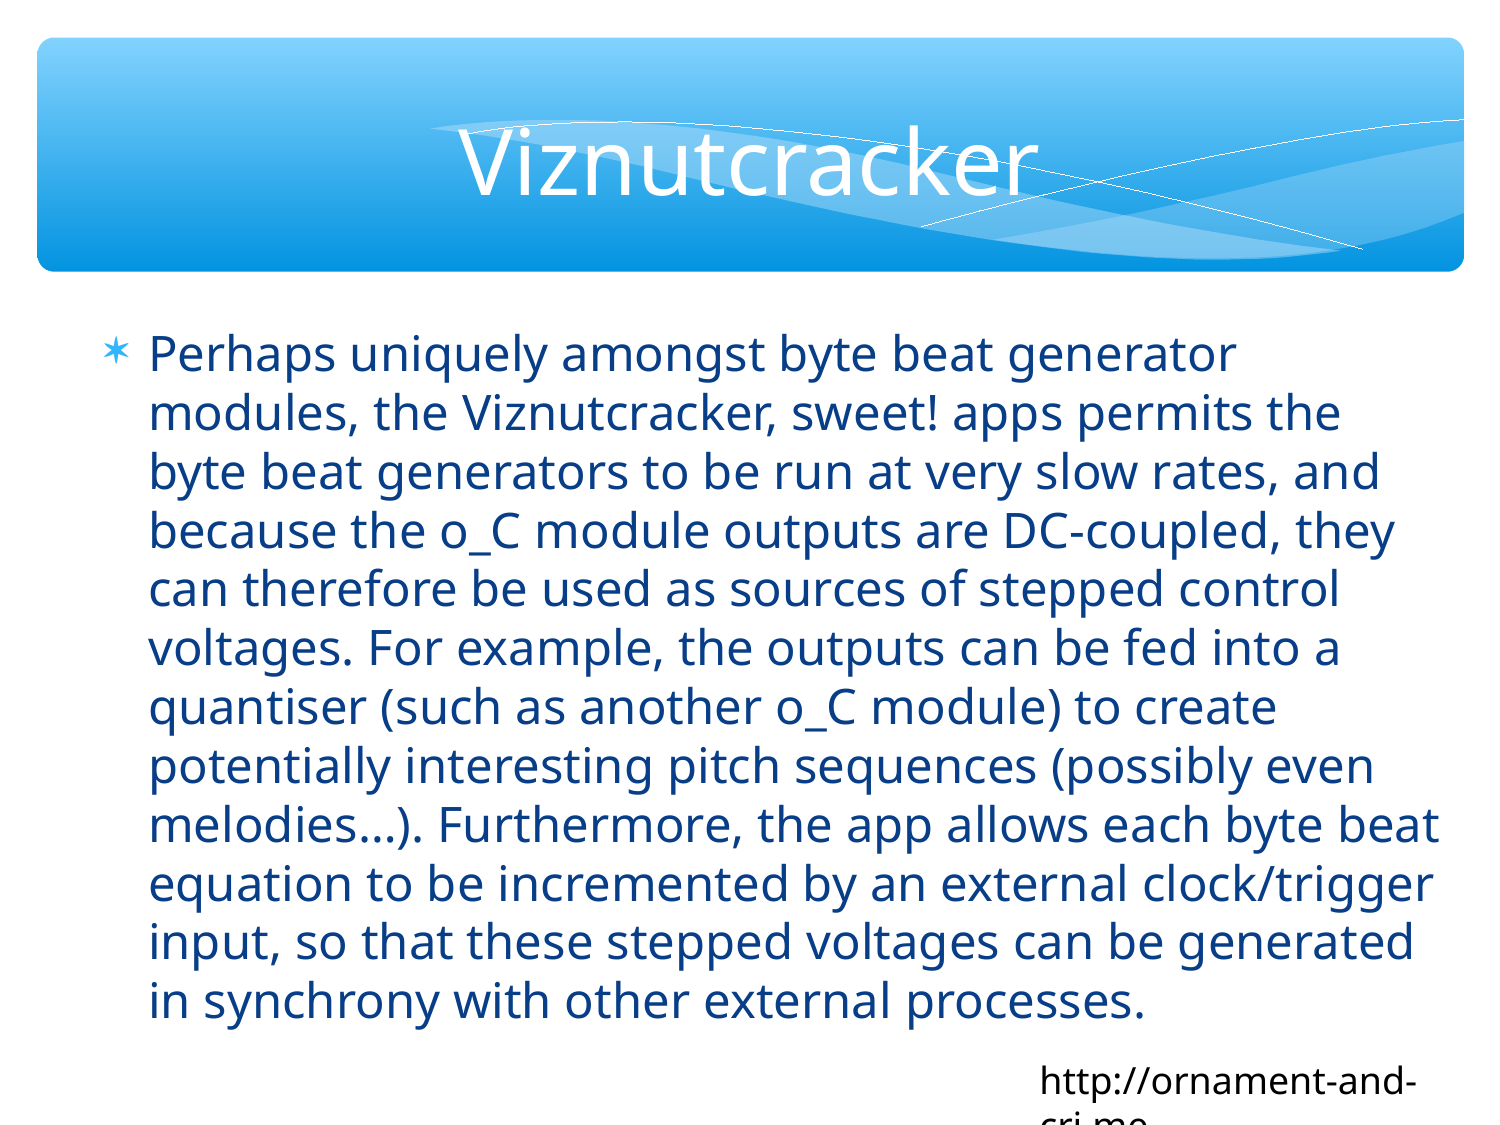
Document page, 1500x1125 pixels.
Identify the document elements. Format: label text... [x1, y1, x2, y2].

text_box http://ornament-and-cri.me [1024, 1050, 1486, 1110]
list Perhaps uniquely amongst byte beat generator modules, the Viznutcracker, sweet! apps permits the byte beat generators to be run at very slow rates, and because the o_C module outputs are DC-coupled, they can therefore be used as sources of stepped control voltages. For example, the outputs can be fed into a quantiser (such as another o_C module) to create potentially interesting pitch sequences (possibly even melodies…). Furthermore, the app allows each byte beat equation to be incremented by an external clock/trigger input, so that these stepped voltages can be generated in synchrony with other external processes. [89, 314, 1471, 1051]
title Viznutcracker [75, 40, 1426, 276]
